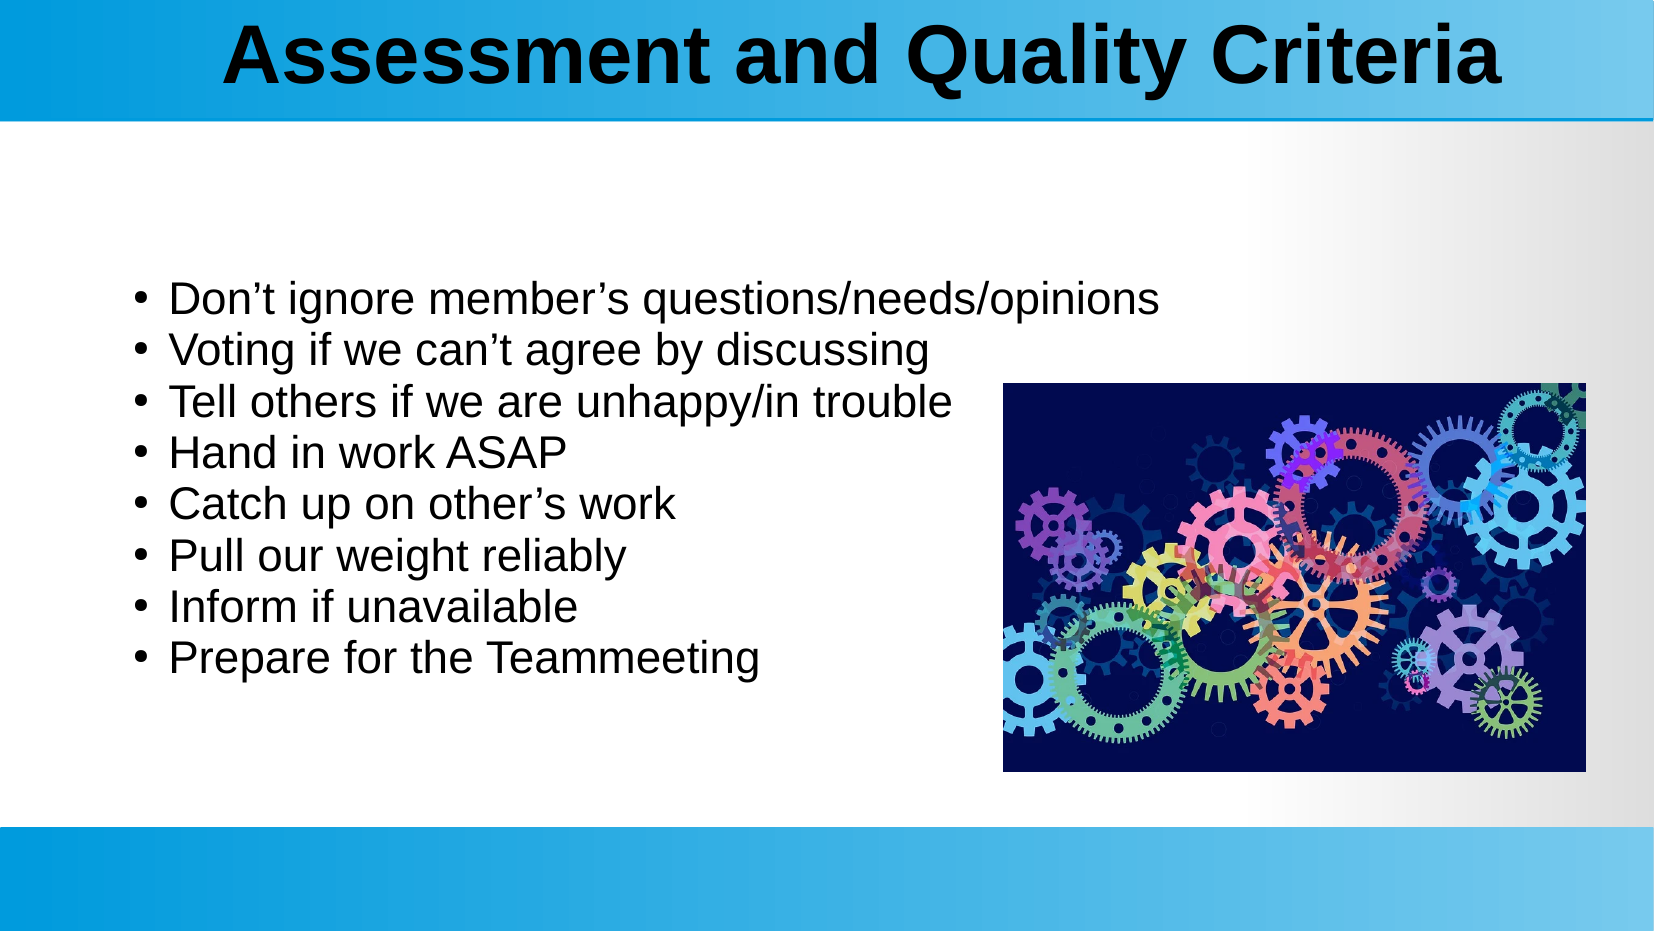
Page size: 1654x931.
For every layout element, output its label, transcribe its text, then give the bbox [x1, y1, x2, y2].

picture [1003, 383, 1586, 772]
text_box Don’t ignore member’s questions/needs/opinions Voting if we can’t agree by discussing Tell others if we are unhappy/in trouble Hand in work ASAP Catch up on other’s work Pull our weight reliably Inform if unavailable Prepare for the Teammeeting [118, 265, 1418, 691]
text_box Assessment and Quality Criteria [206, 1, 1536, 296]
